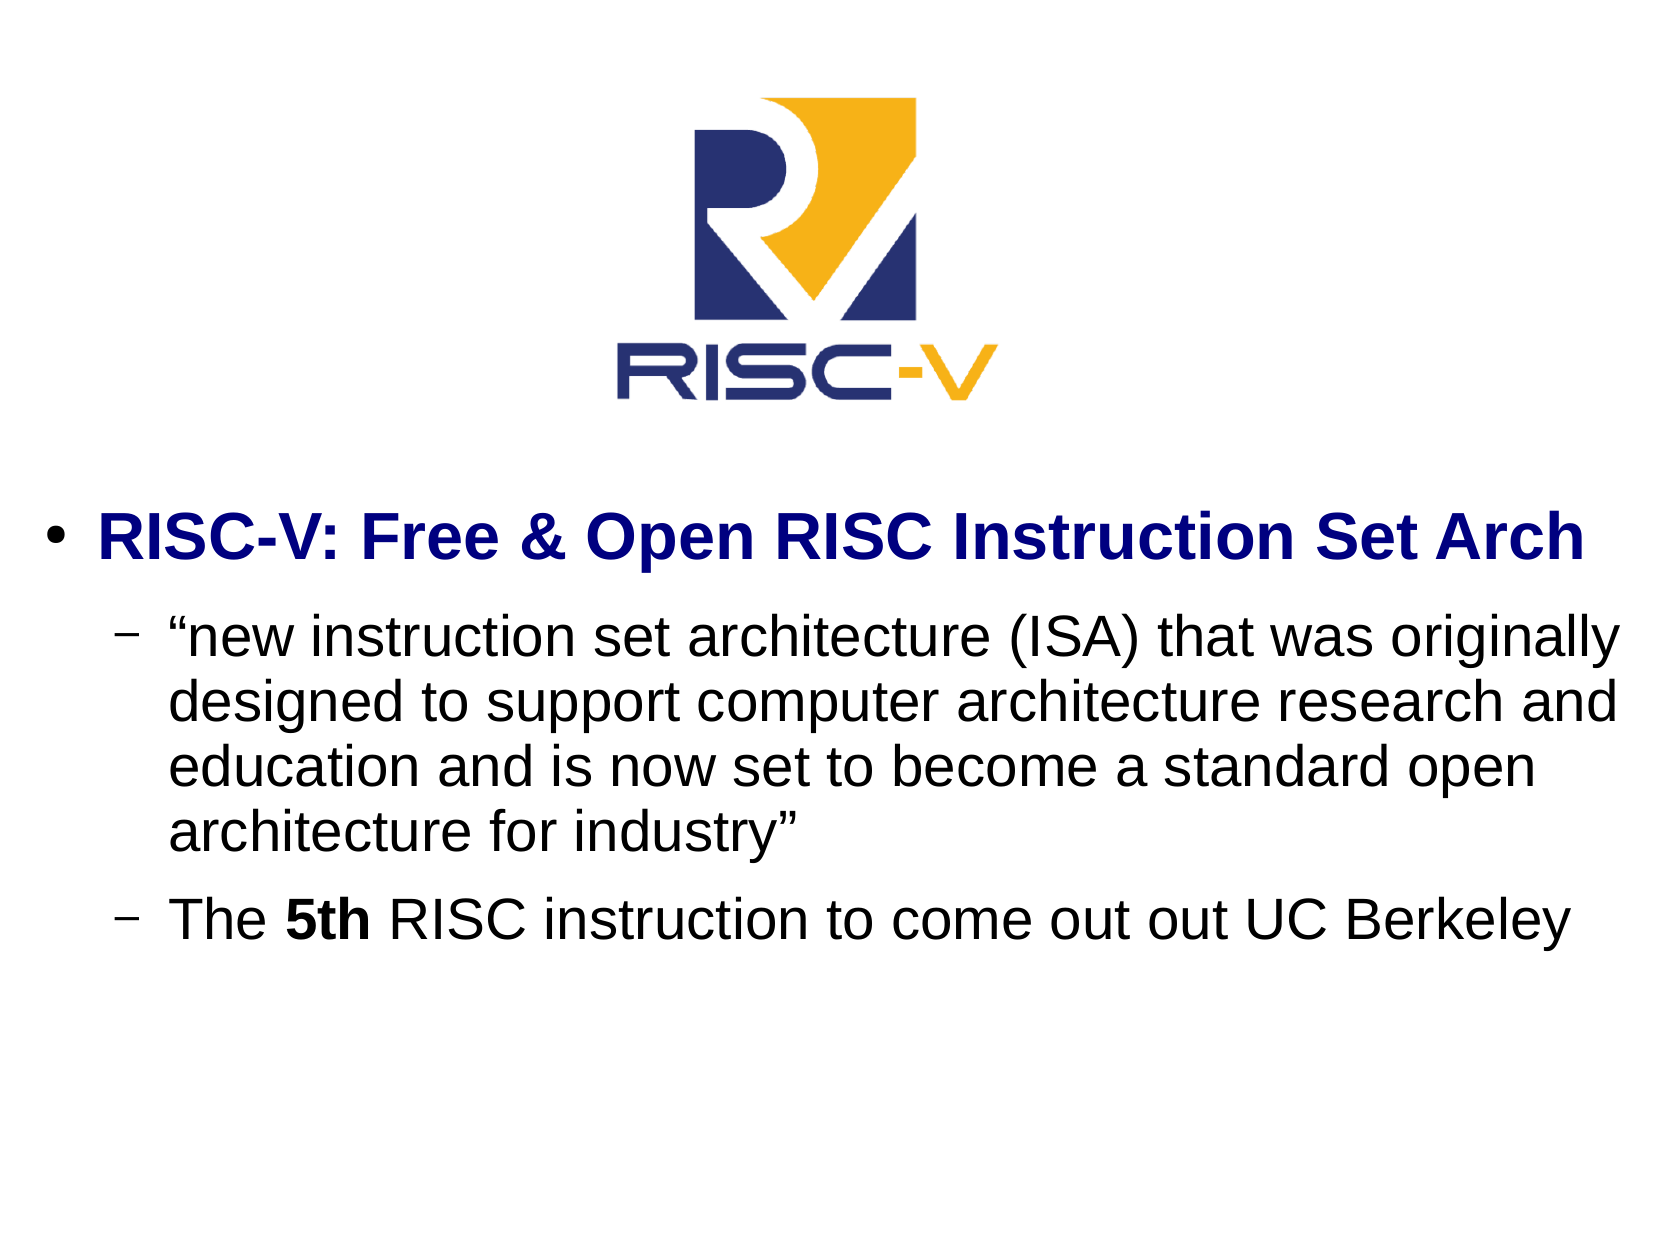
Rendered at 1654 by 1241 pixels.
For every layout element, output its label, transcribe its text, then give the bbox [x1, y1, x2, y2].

picture [600, 46, 1008, 455]
list RISC-V: Free & Open RISC Instruction Set Arch “new instruction set architecture (ISA) that was originally designed to support computer architecture research and education and is now set to become a standard open architecture for industry” The 5th RISC instruction to come out out UC Berkeley [0, 290, 1654, 996]
